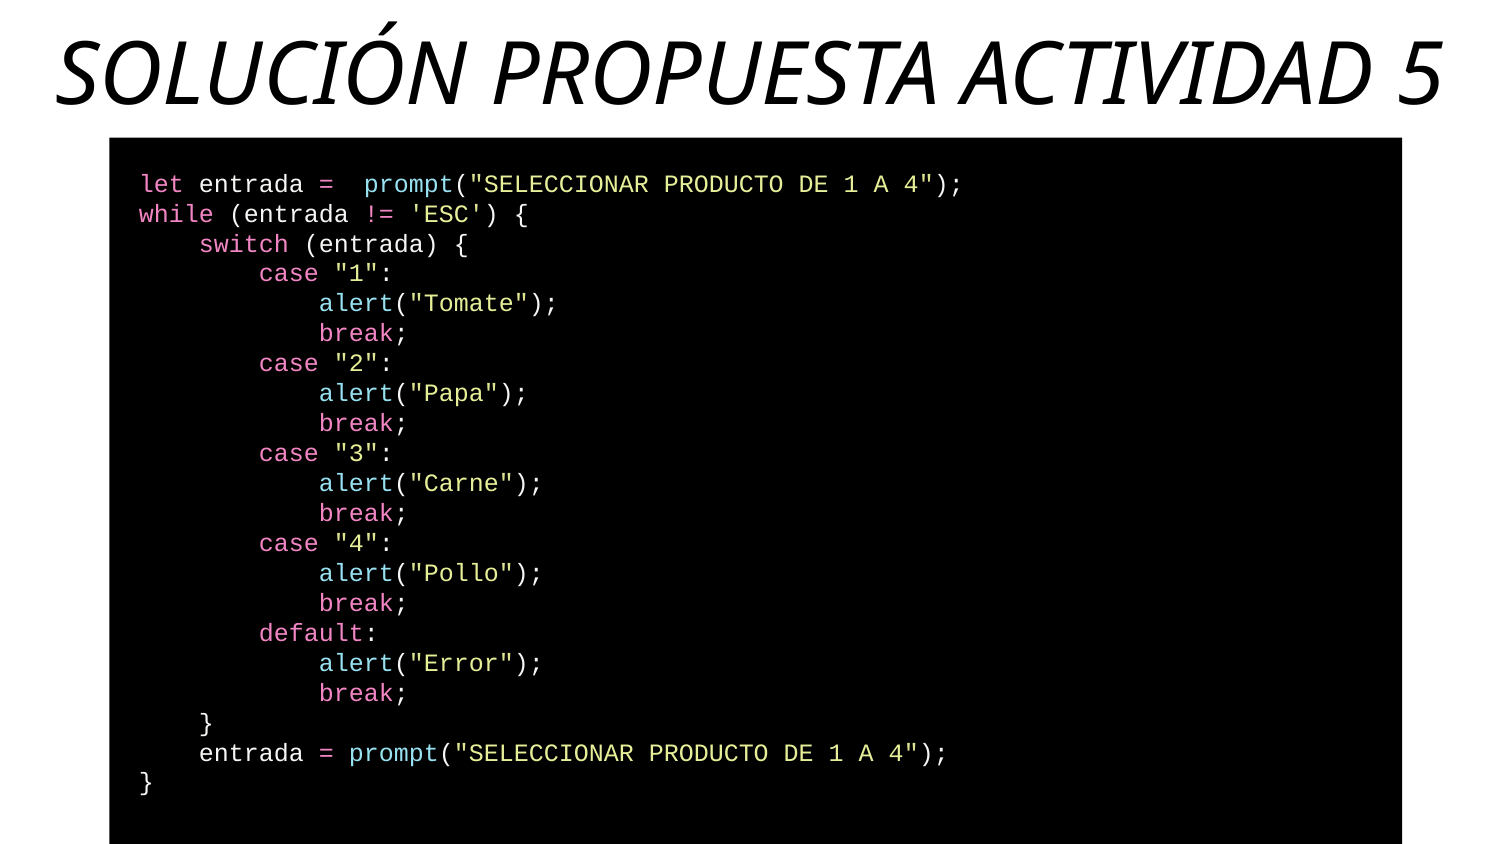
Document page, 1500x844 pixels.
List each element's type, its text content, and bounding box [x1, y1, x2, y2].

text_box let entrada = prompt("SELECCIONAR PRODUCTO DE 1 A 4"); while (entrada != 'ESC') { switch (entrada) { case "1": alert("Tomate"); break; case "2": alert("Papa"); break; case "3": alert("Carne"); break; case "4": alert("Pollo"); break; default: alert("Error"); break; } entrada = prompt("SELECCIONAR PRODUCTO DE 1 A 4"); } [109, 137, 1403, 844]
text_box SOLUCIÓN PROPUESTA ACTIVIDAD 5 [0, 0, 1500, 151]
